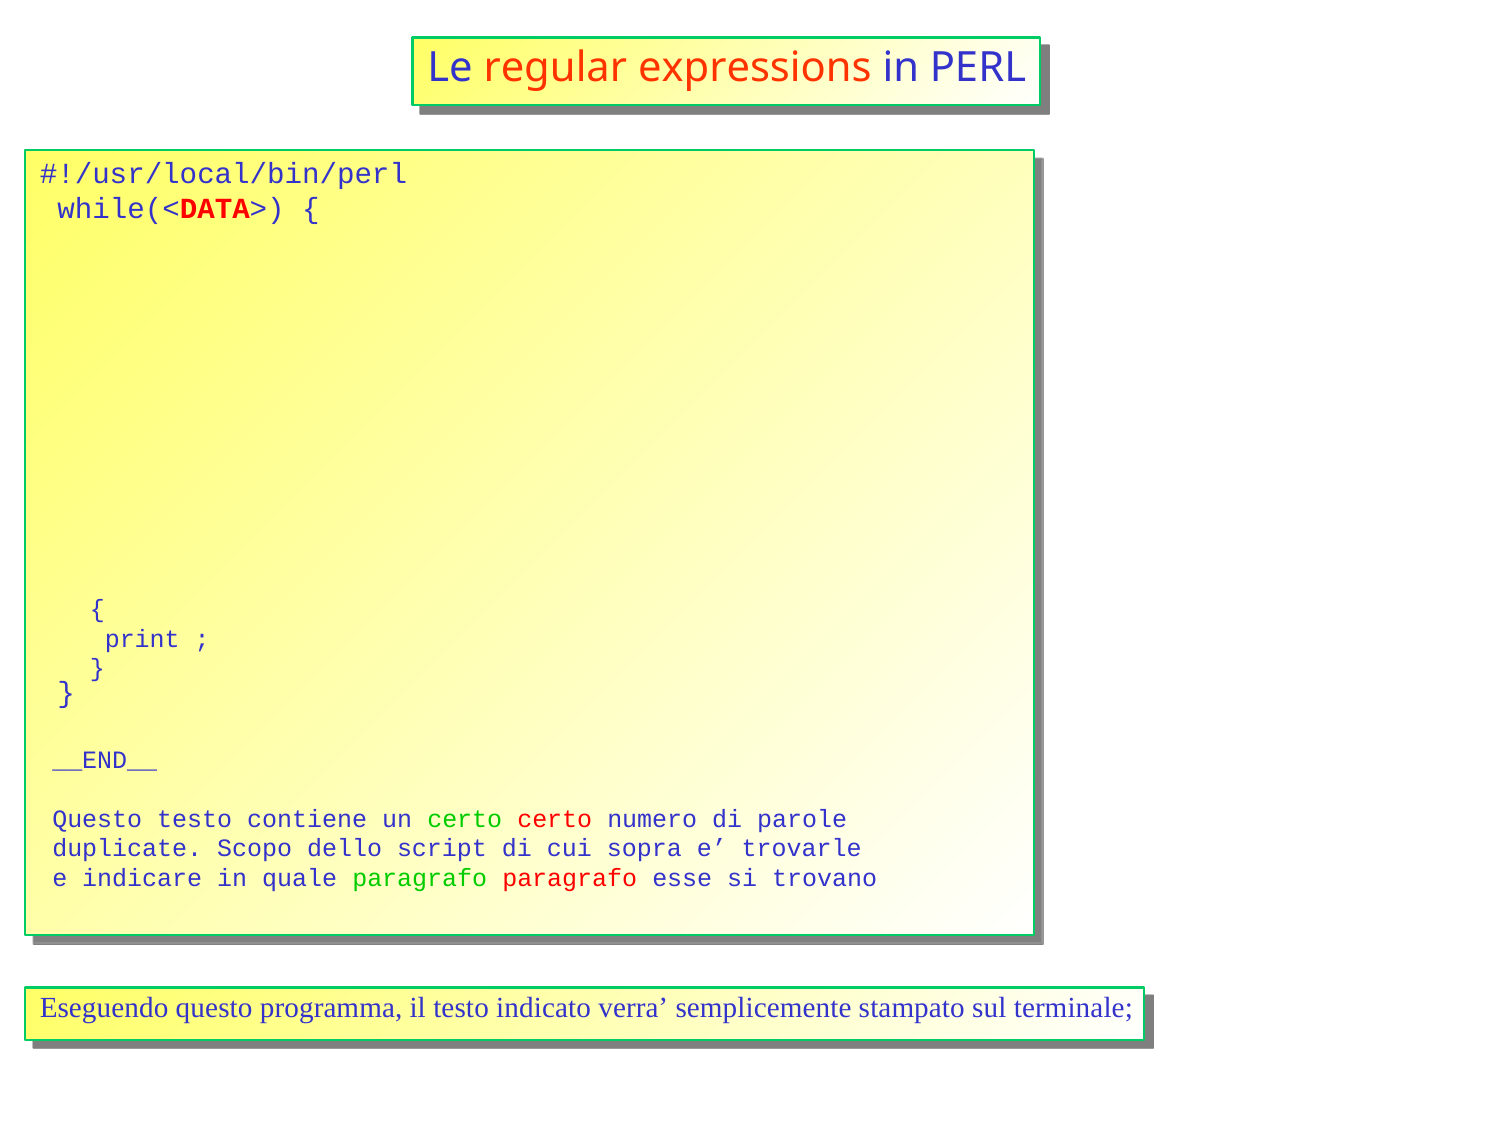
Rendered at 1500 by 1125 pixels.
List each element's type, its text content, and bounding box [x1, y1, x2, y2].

text_box { print ; } [75, 587, 227, 693]
text_box __END__ Questo testo contiene un certo certo numero di parole duplicate. Scopo dello script di cui sopra e’ trovarle e indicare in quale paragrafo paragrafo esse si trovano [37, 737, 899, 903]
text_box Le regular expressions in PERL [412, 37, 1040, 105]
text_box [112, 1040, 426, 1101]
text_box [512, 1040, 988, 1101]
text_box #!/usr/local/bin/perl while(<DATA>) { } [24, 149, 1035, 935]
text_box Eseguendo questo programma, il testo indicato verra’ semplicemente stampato sul terminale; [24, 987, 1145, 1040]
